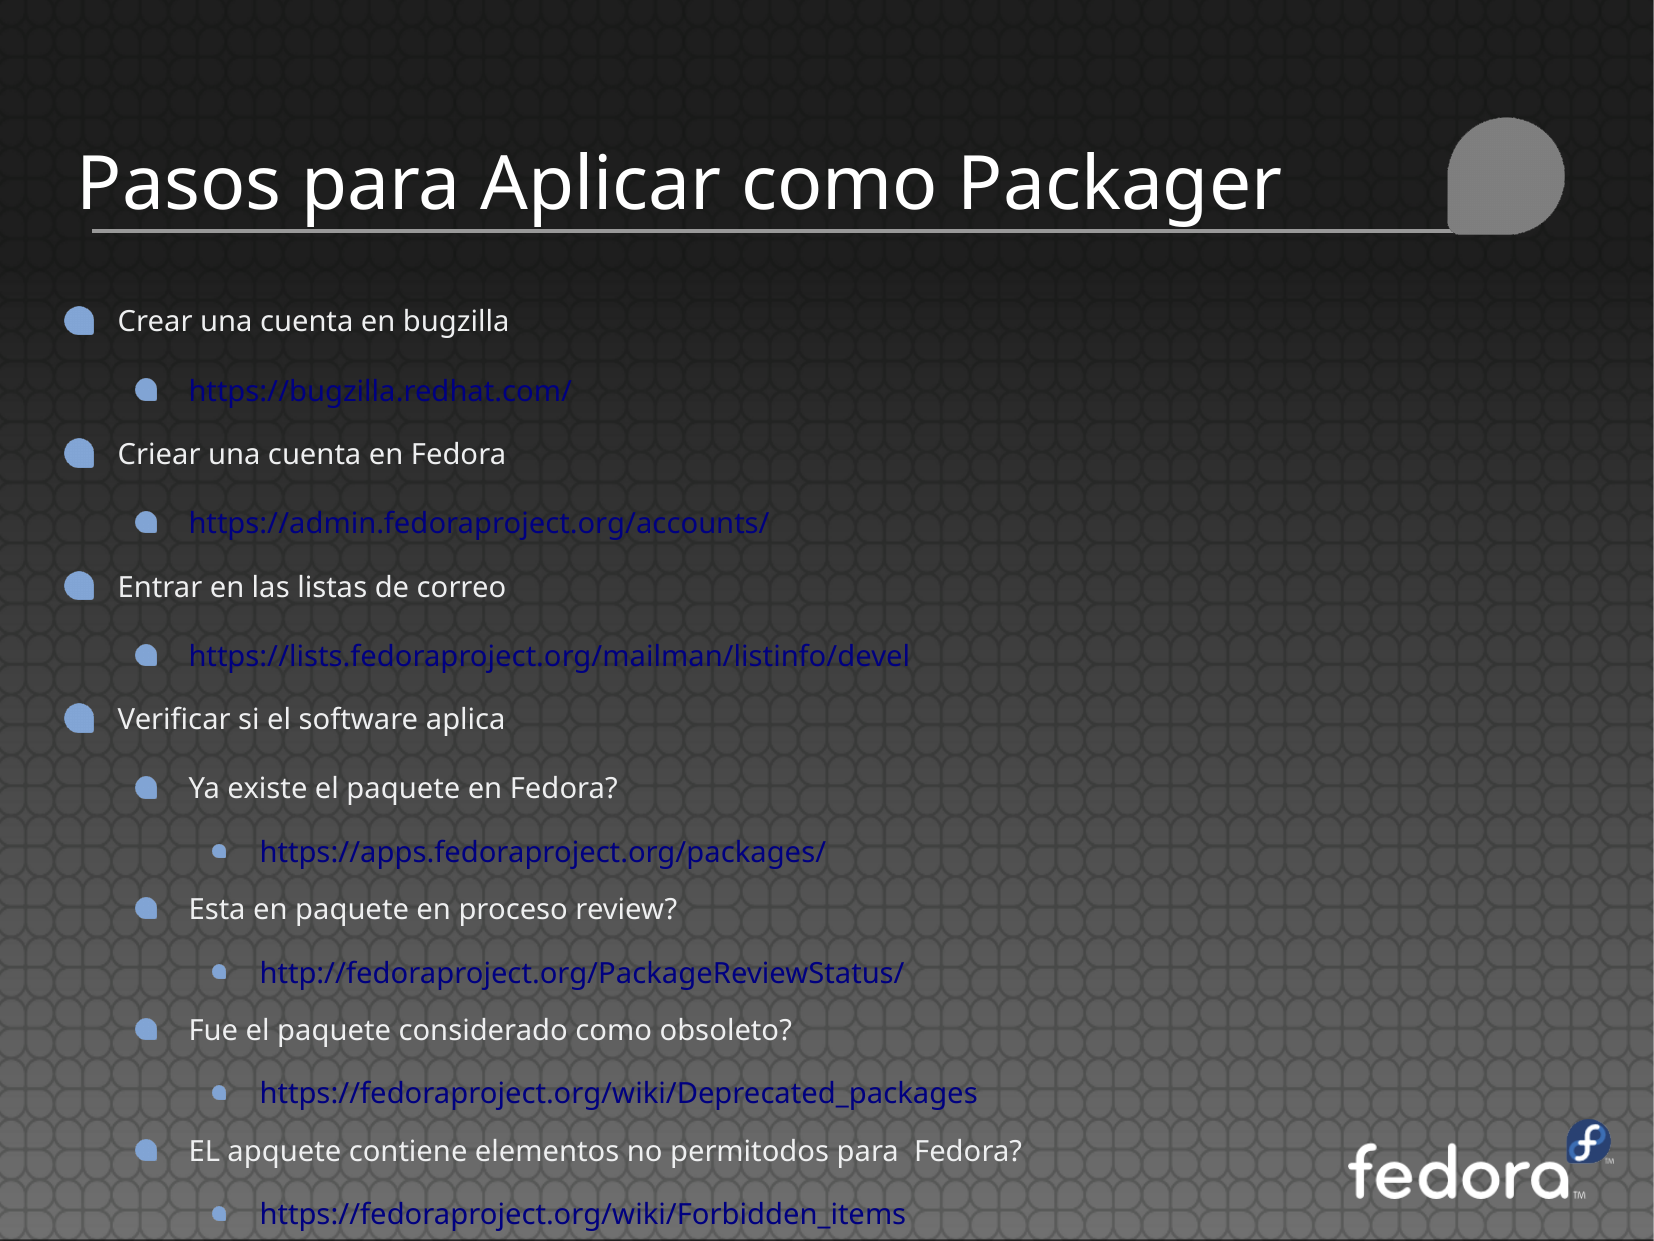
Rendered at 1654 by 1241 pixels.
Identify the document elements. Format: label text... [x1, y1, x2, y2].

title Pasos para Aplicar como Packager [76, 78, 1566, 283]
picture [0, 0, 1654, 1241]
list Crear una cuenta en bugzilla https://bugzilla.redhat.com/ Criear una cuenta en Fedora https://admin.fedoraproject.org/accounts/ Entrar en las listas de correo https://lists.fedoraproject.org/mailman/listinfo/devel Verificar si el software aplica Ya existe el paquete en Fedora? https://apps.fedoraproject.org/packages/ Esta en paquete en proceso review? http://fedoraproject.org/PackageReviewStatus/ Fue el paquete considerado como obsoleto? https://fedoraproject.org/wiki/Deprecated_packages EL apquete contiene elementos no permitodos para Fedora? https://fedoraproject.org/wiki/Forbidden_items [46, 300, 1536, 1203]
